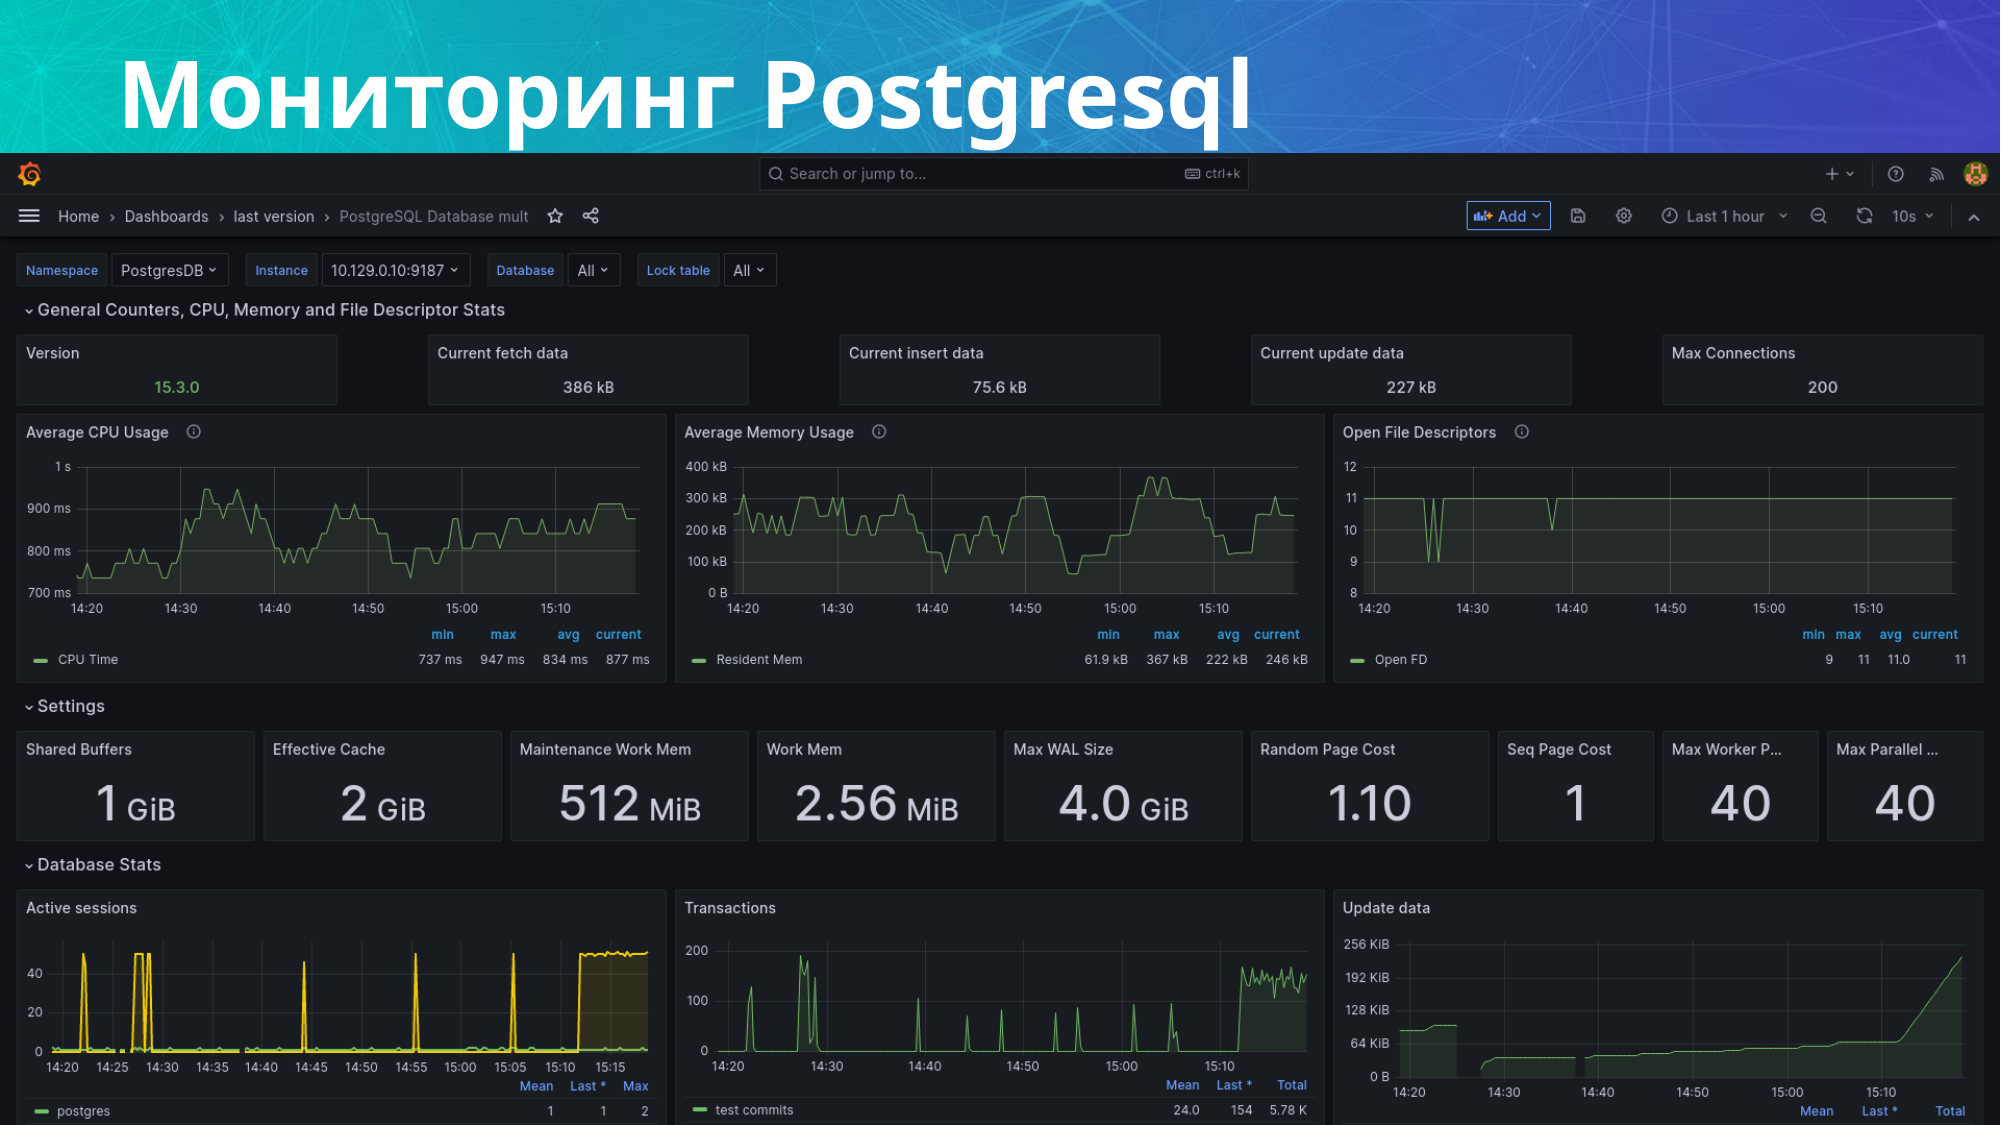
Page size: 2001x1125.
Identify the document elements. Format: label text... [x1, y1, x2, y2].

text_box Мониторинг Postgresql [117, 57, 1882, 140]
picture [0, 0, 2000, 1125]
text_box Мониторинг Postgresql [523, 87, 543, 118]
text_box Мониторинг Postgresql [982, 87, 1003, 118]
text_box Мониторинг Postgresql [1184, 87, 1205, 118]
